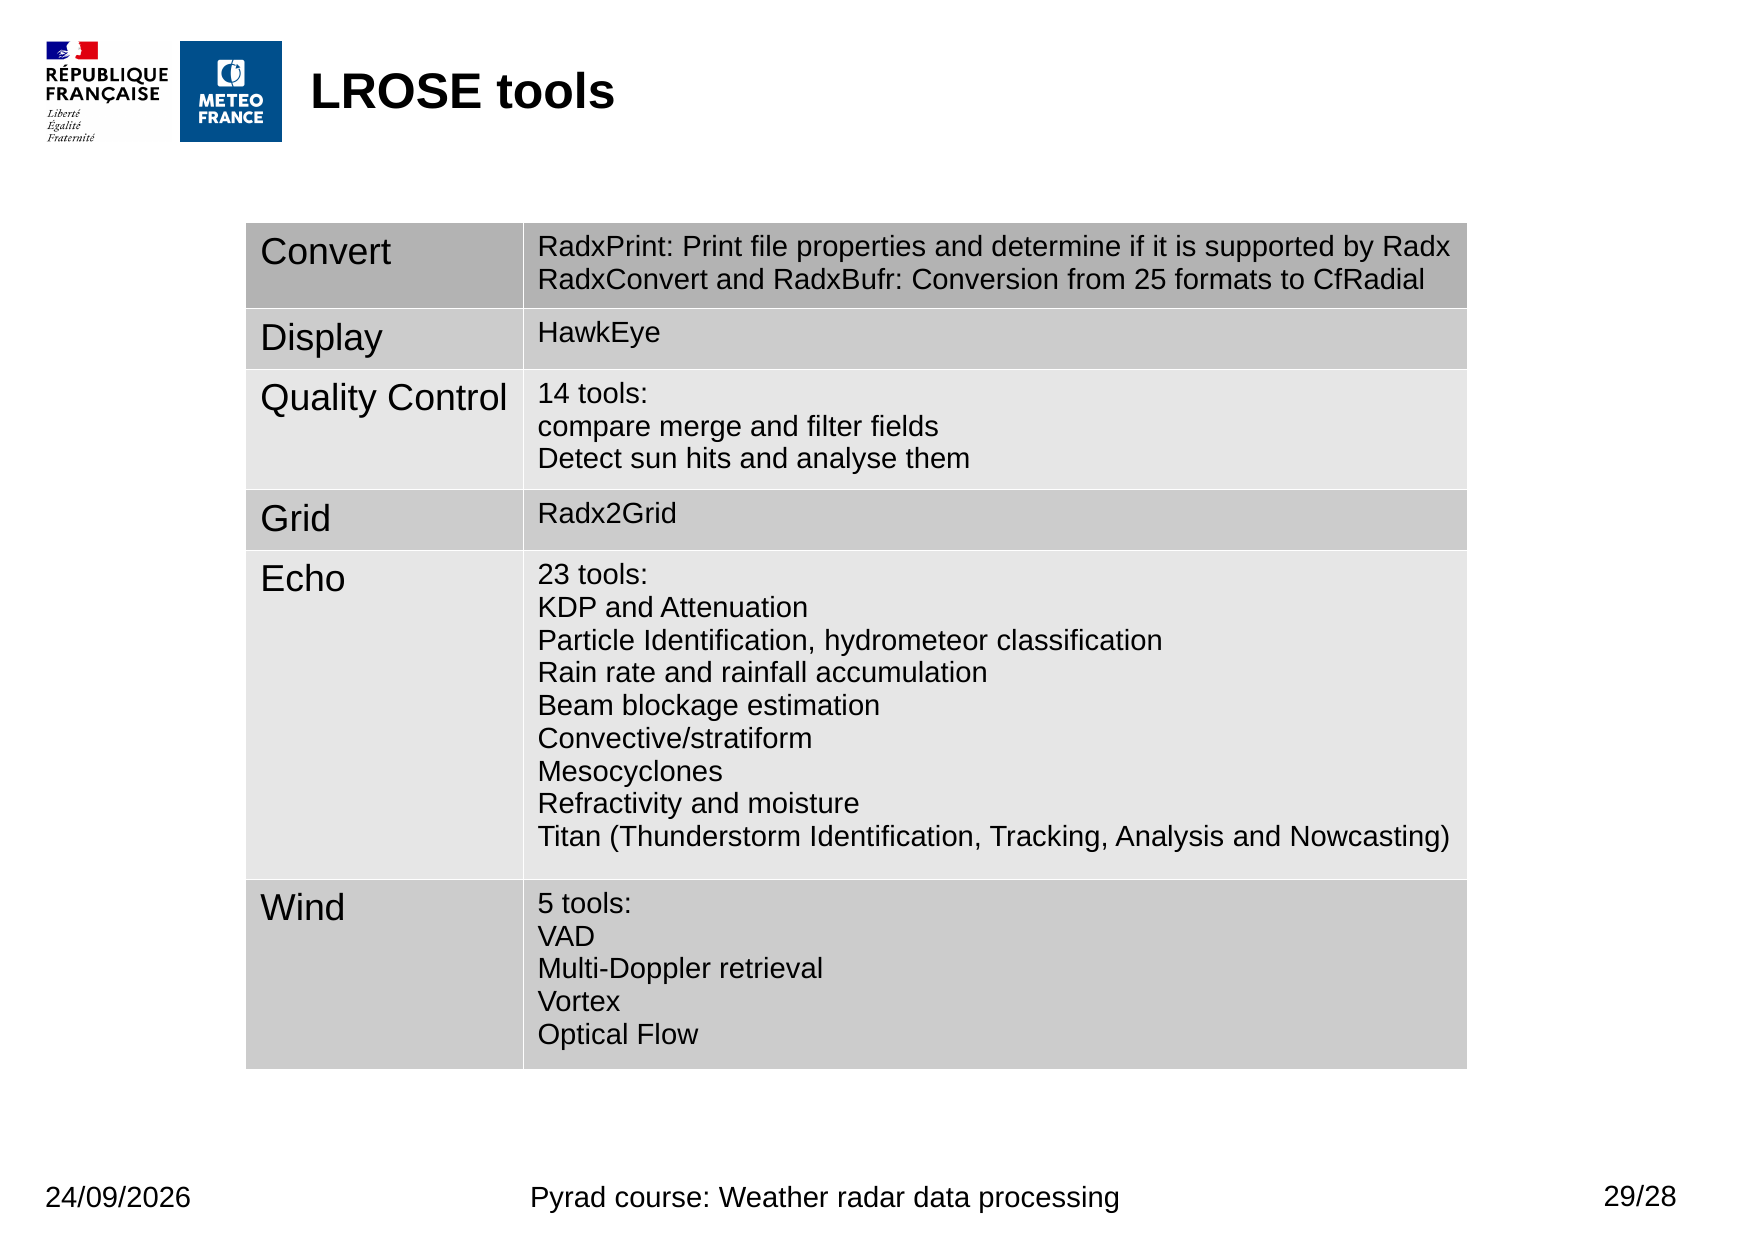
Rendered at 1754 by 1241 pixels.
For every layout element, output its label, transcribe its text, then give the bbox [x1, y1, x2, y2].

table_cell Grid [246, 490, 523, 550]
table_header Convert [246, 223, 523, 308]
table_cell Display [246, 309, 523, 369]
table_cell Quality Control [246, 370, 523, 489]
table_header RadxPrint: Print file properties and determine if it is supported by Radx RadxConvert and RadxBufr: Conversion from 25 formats to CfRadial [524, 223, 1467, 308]
title LROSE tools [310, 40, 1697, 142]
table_cell 5 tools: VAD Multi-Doppler retrieval Vortex Optical Flow [524, 880, 1467, 1069]
table_cell Wind [246, 880, 523, 1069]
picture [180, 41, 282, 142]
table_cell 23 tools: KDP and Attenuation Particle Identification, hydrometeor classification Rain rate and rainfall accumulation Beam blockage estimation Convective/stratiform Mesocyclones Refractivity and moisture Titan (Thunderstorm Identification, Tracking, Analysis and Nowcasting) [524, 551, 1467, 879]
table_cell Radx2Grid [524, 490, 1467, 550]
table_cell Echo [246, 551, 523, 879]
table_cell 14 tools: compare merge and filter fields Detect sun hits and analyse them [524, 370, 1467, 489]
picture [46, 41, 172, 142]
table_cell HawkEye [524, 309, 1467, 369]
